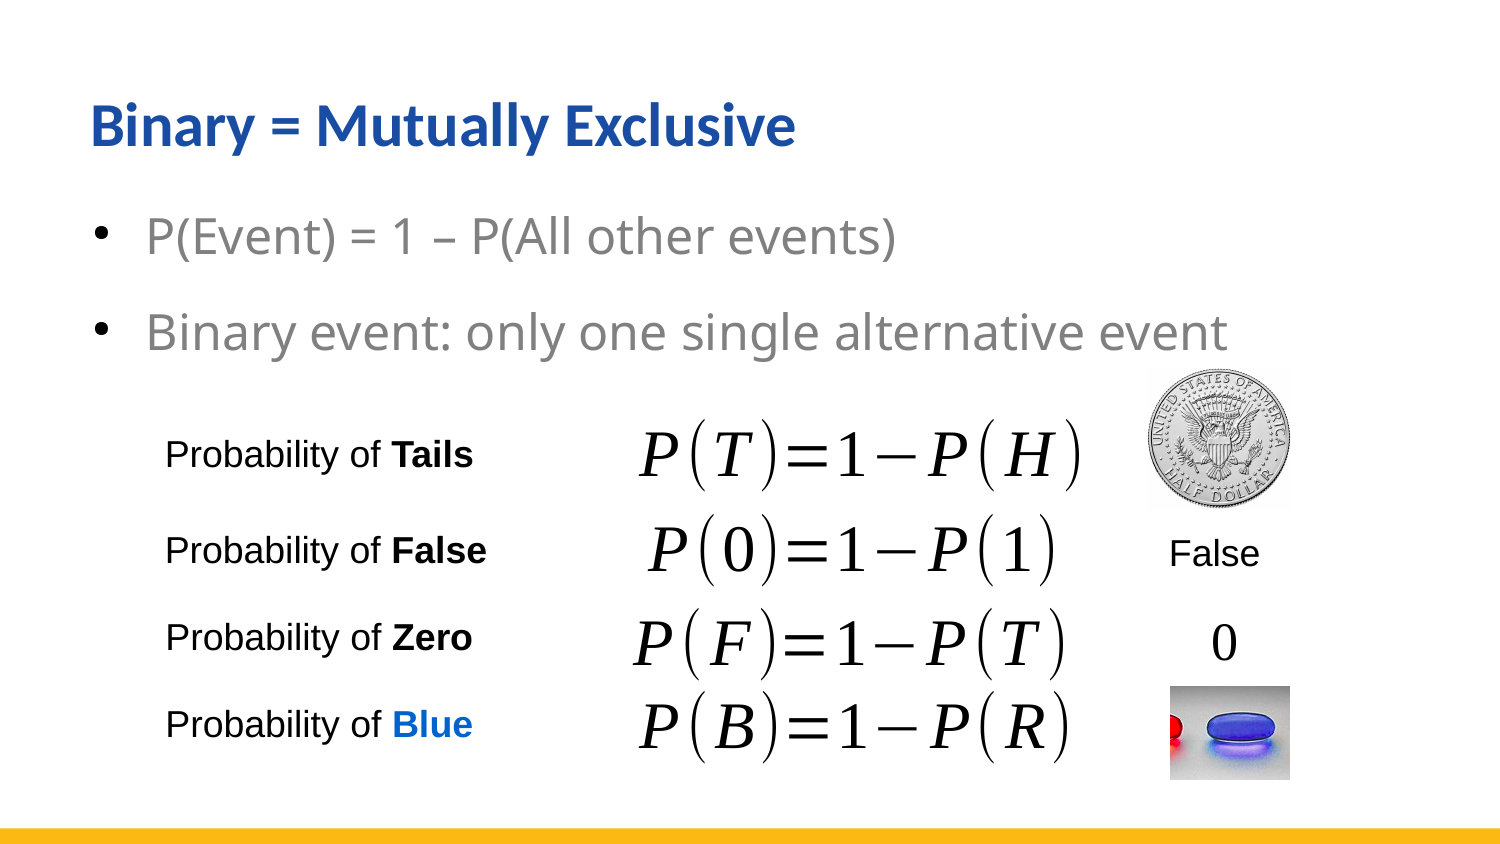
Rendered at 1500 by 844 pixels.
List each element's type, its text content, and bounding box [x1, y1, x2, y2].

chart [630, 415, 1091, 496]
list P(Event) = 1 – P(All other events) Binary event: only one single alternative event [75, 197, 1425, 687]
title Binary = Mutually Exclusive [75, 0, 1425, 197]
chart [624, 604, 1075, 685]
text_box 0 [1196, 615, 1254, 685]
text_box Probability of Tails [150, 426, 586, 484]
chart [630, 687, 1080, 768]
picture [1170, 686, 1290, 780]
text_box Probability of False [150, 522, 616, 622]
text_box Probability of Zero [150, 609, 571, 708]
text_box False [1154, 525, 1286, 582]
chart [639, 510, 1066, 590]
picture [1147, 367, 1291, 511]
text_box Probability of Blue [150, 696, 562, 795]
